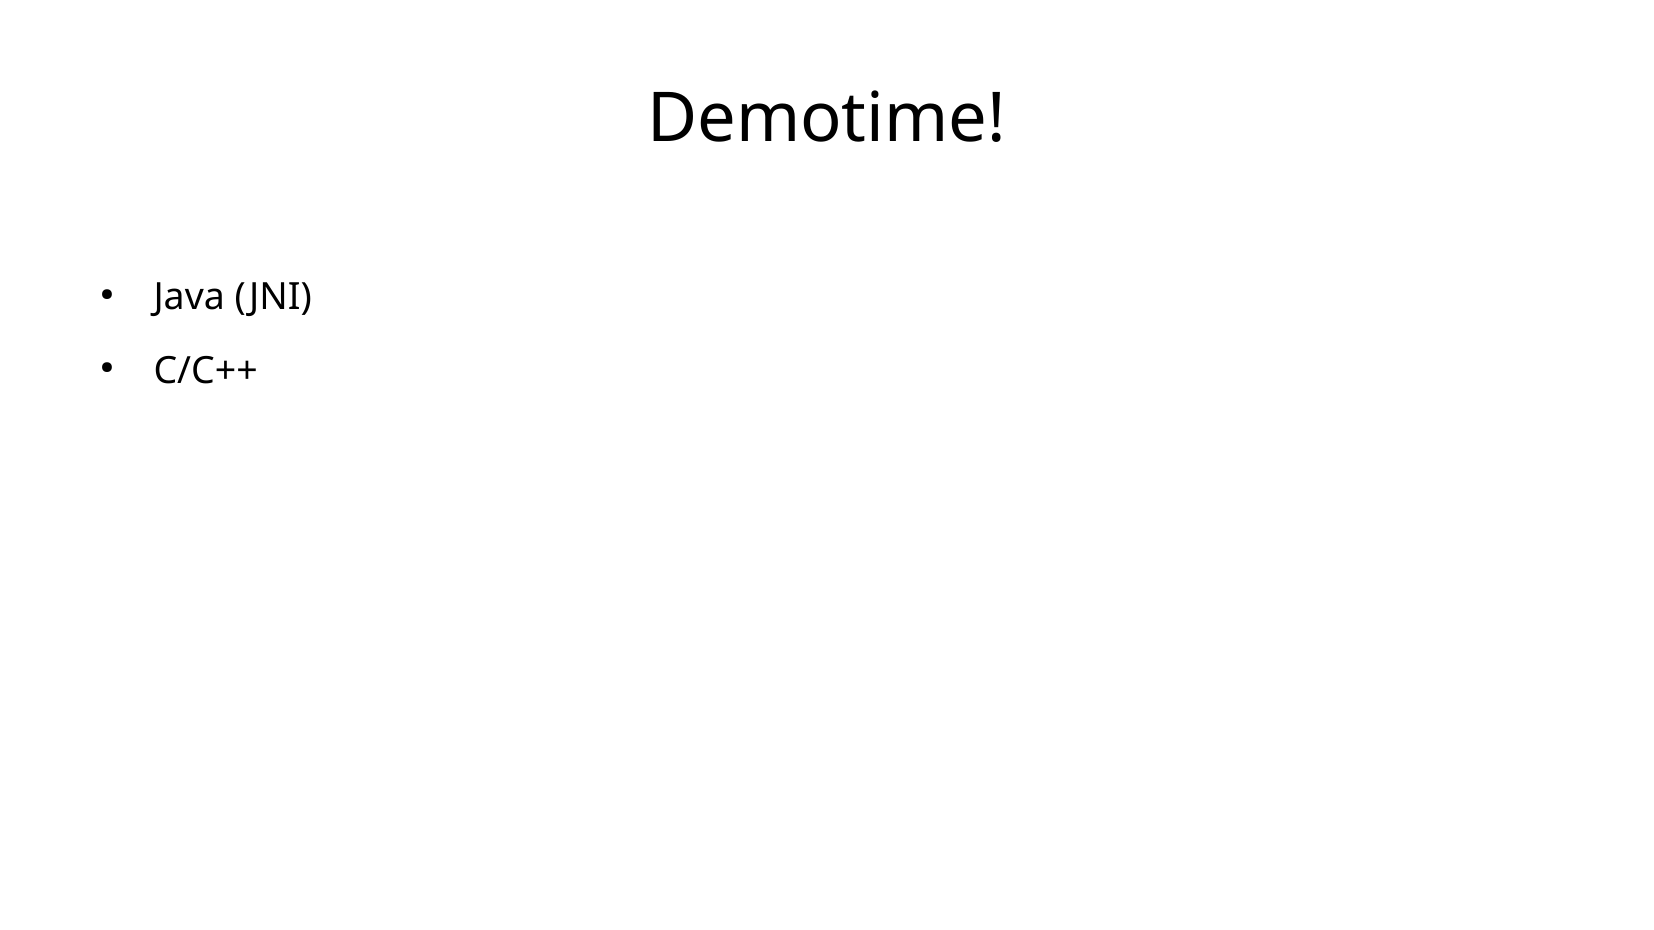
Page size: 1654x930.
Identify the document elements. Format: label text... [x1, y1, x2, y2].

list Java (JNI) C/C++ [82, 269, 451, 810]
title Demotime! [82, 36, 1571, 193]
